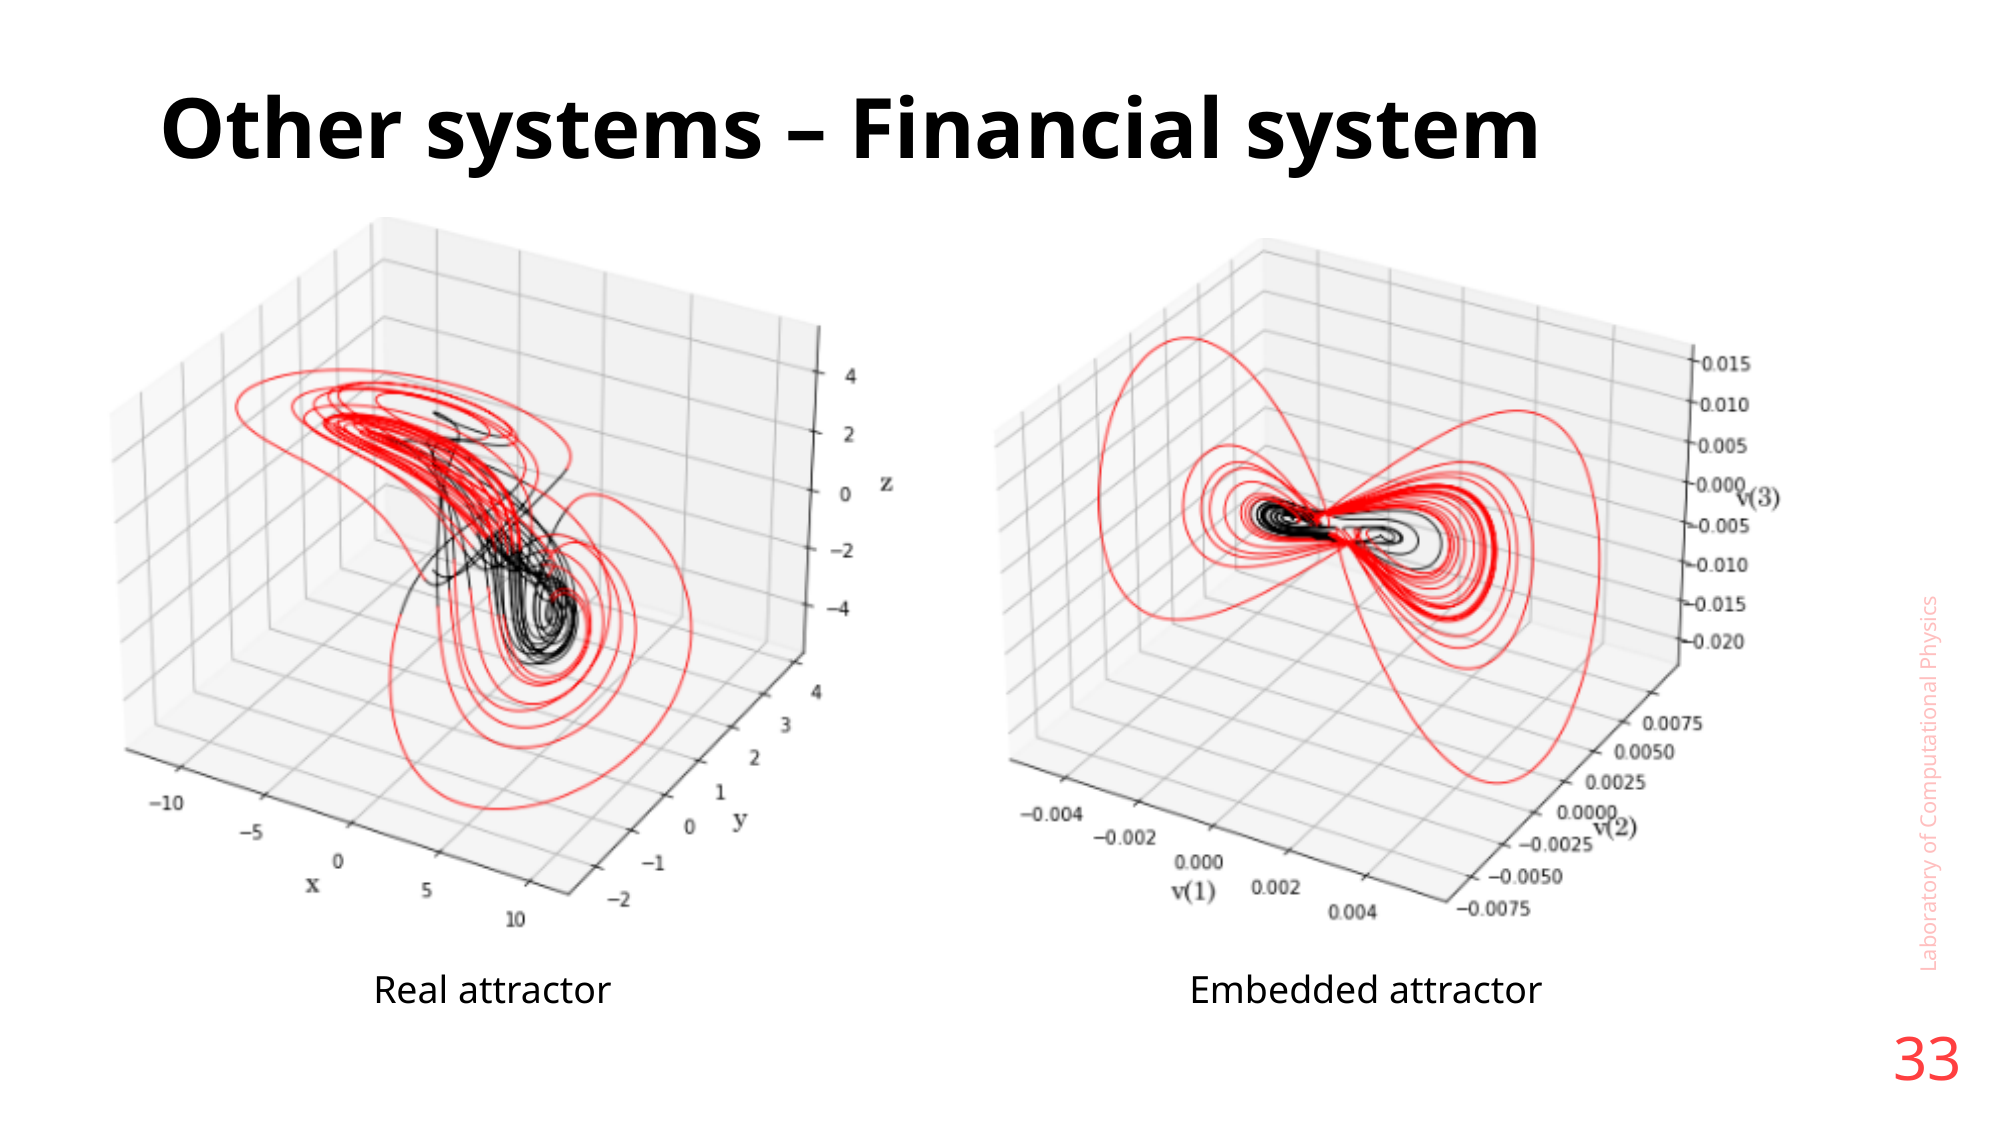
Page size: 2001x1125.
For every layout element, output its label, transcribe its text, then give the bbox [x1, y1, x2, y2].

text_box Embedded attractor [1174, 958, 1592, 1020]
text_box Real attractor [358, 958, 644, 1020]
title Other systems – Financial system [144, 36, 1735, 185]
footer Laboratory of Computational Physics [1897, 400, 1958, 988]
picture [951, 238, 1815, 962]
picture [62, 217, 942, 988]
slide_number 33 [1852, 1012, 2000, 1110]
